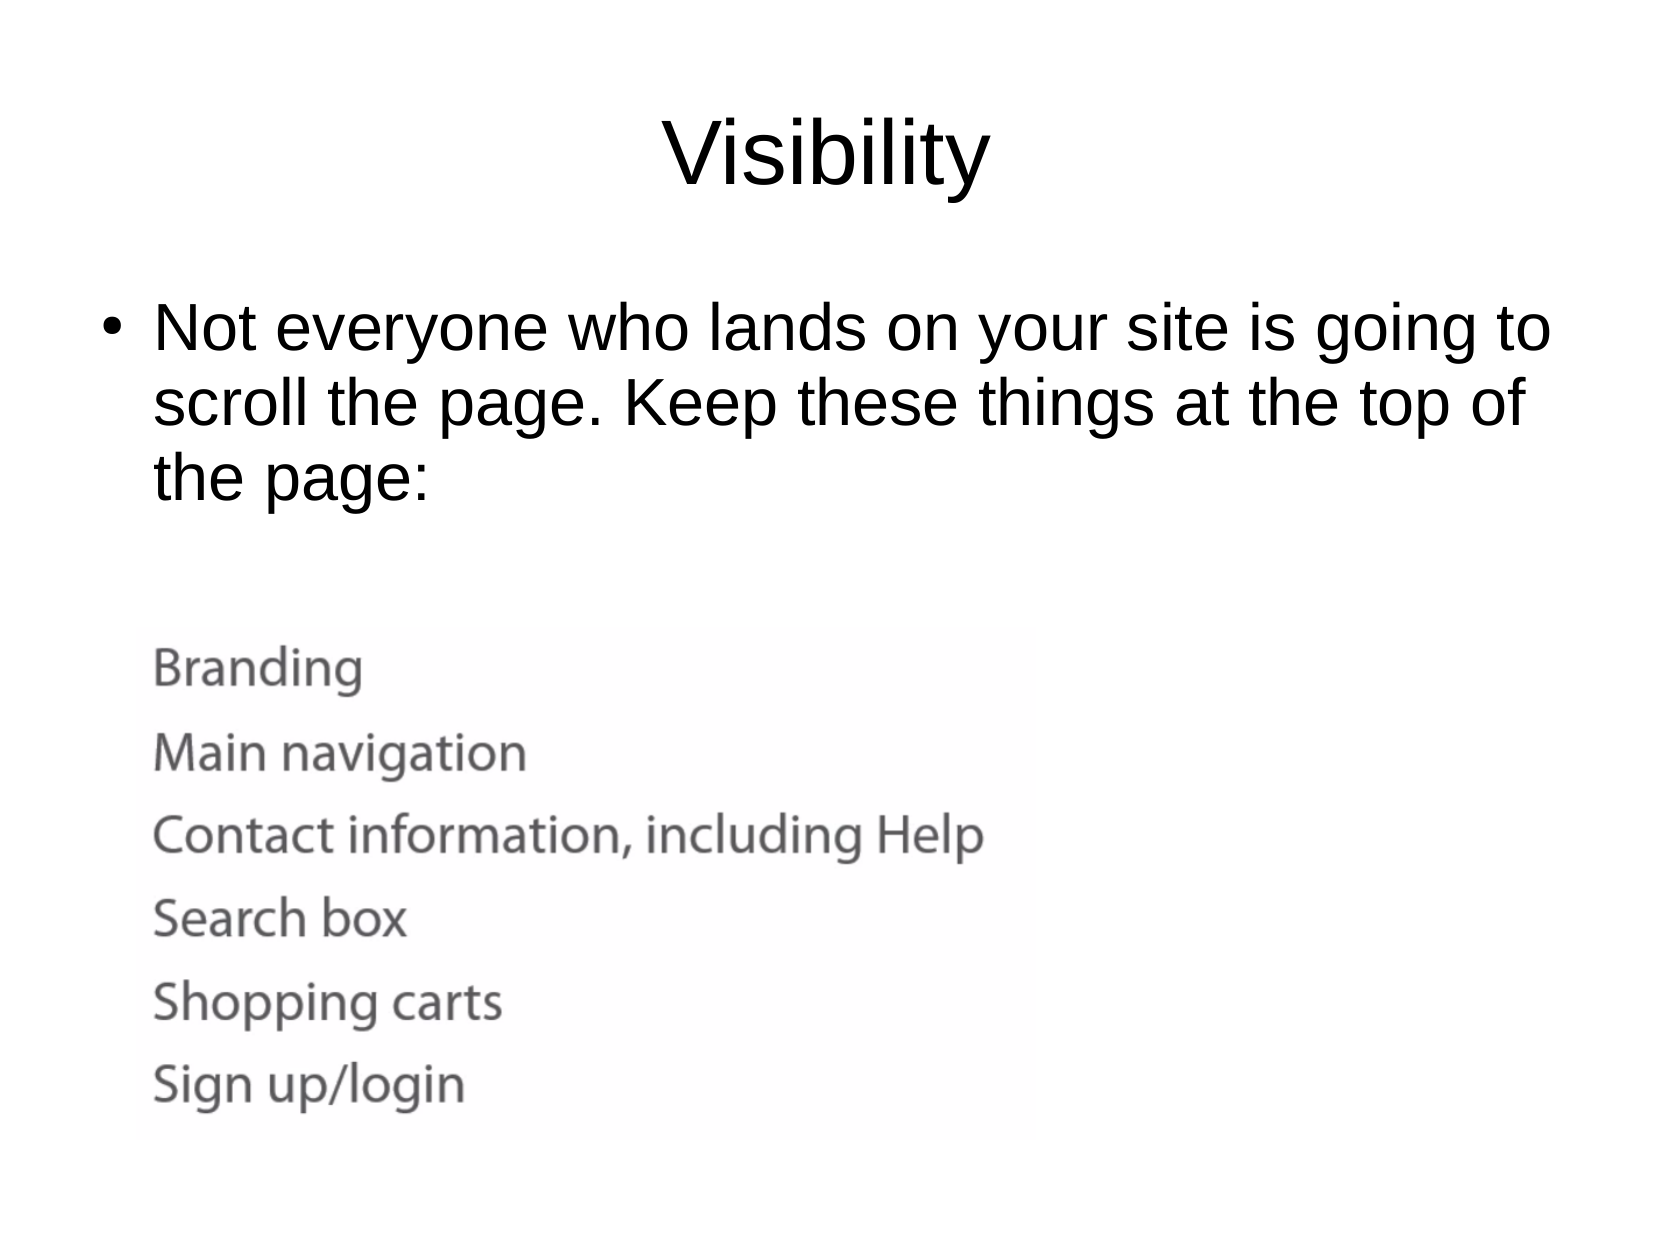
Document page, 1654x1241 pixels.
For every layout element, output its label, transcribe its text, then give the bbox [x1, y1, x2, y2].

list Not everyone who lands on your site is going to scroll the page. Keep these things at the top of the page: [82, 290, 1571, 1010]
picture [136, 627, 1036, 1141]
title Visibility [82, 49, 1571, 257]
